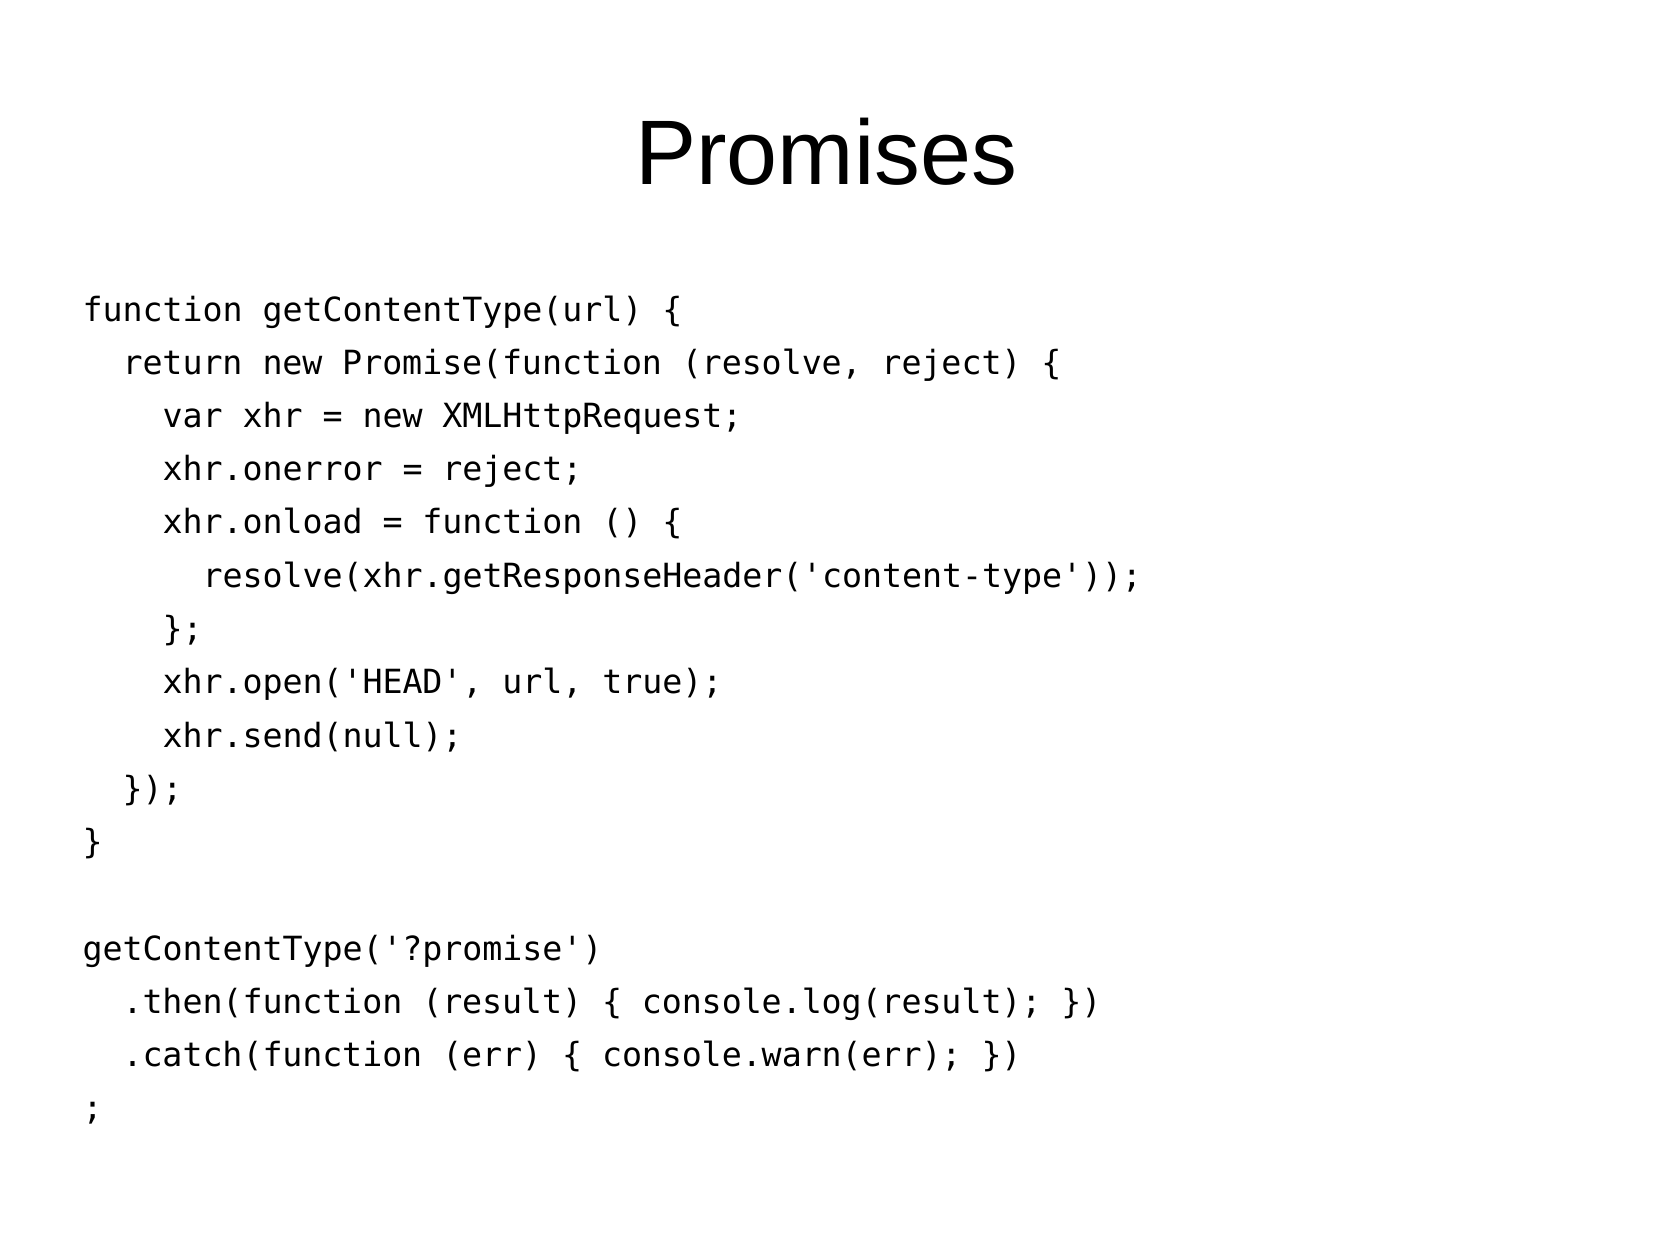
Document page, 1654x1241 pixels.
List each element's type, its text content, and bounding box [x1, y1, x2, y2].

title Promises [82, 49, 1571, 257]
list function getContentType(url) { return new Promise(function (resolve, reject) { var xhr = new XMLHttpRequest; xhr.onerror = reject; xhr.onload = function () { resolve(xhr.getResponseHeader('content-type')); }; xhr.open('HEAD', url, true); xhr.send(null); }); } getContentType('?promise') .then(function (result) { console.log(result); }) .catch(function (err) { console.warn(err); }) ; [82, 290, 1571, 1141]
